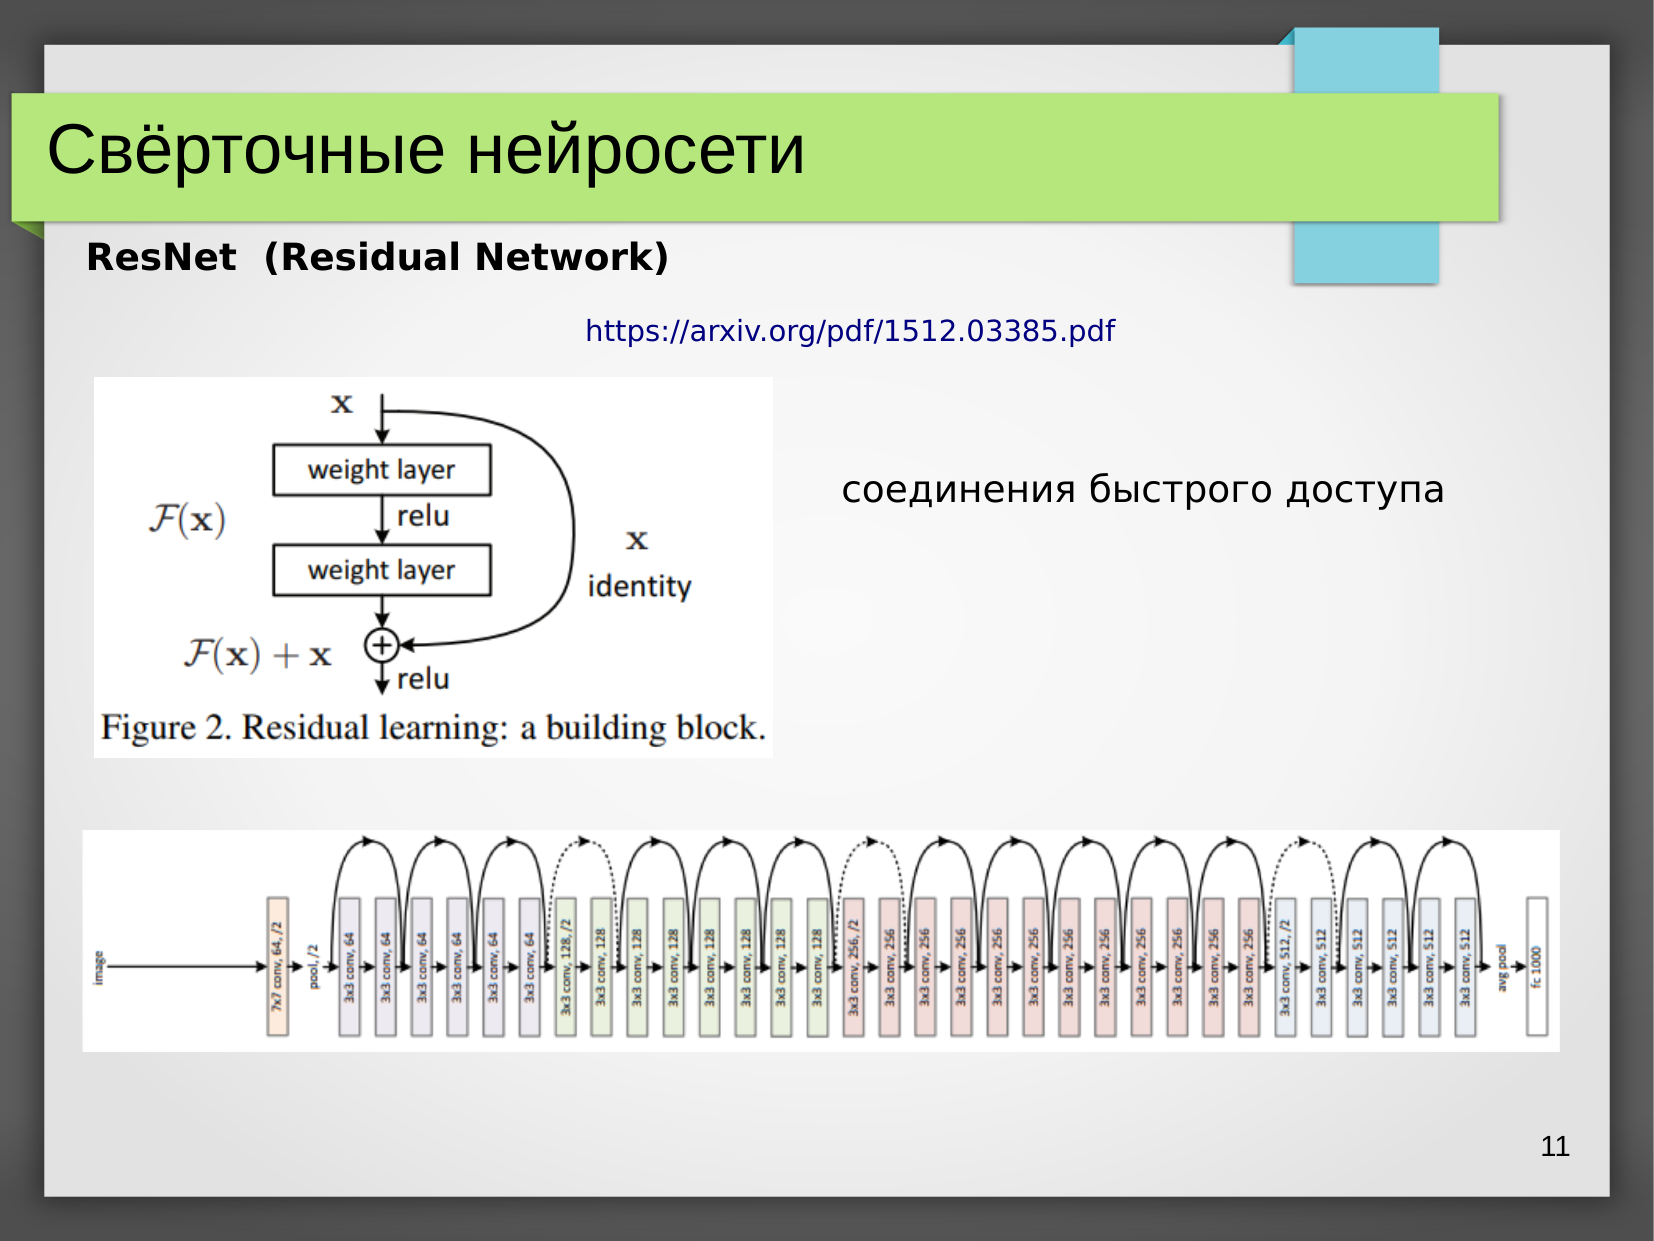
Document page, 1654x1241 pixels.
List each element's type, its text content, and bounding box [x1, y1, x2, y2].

title Свёрточные нейросети [46, 109, 1499, 190]
text_box cоединения быстрого доступа [826, 460, 1512, 603]
picture [0, 0, 1654, 1241]
text_box ResNet (Residual Network) https://arxiv.org/pdf/1512.03385.pdf [70, 228, 1229, 356]
